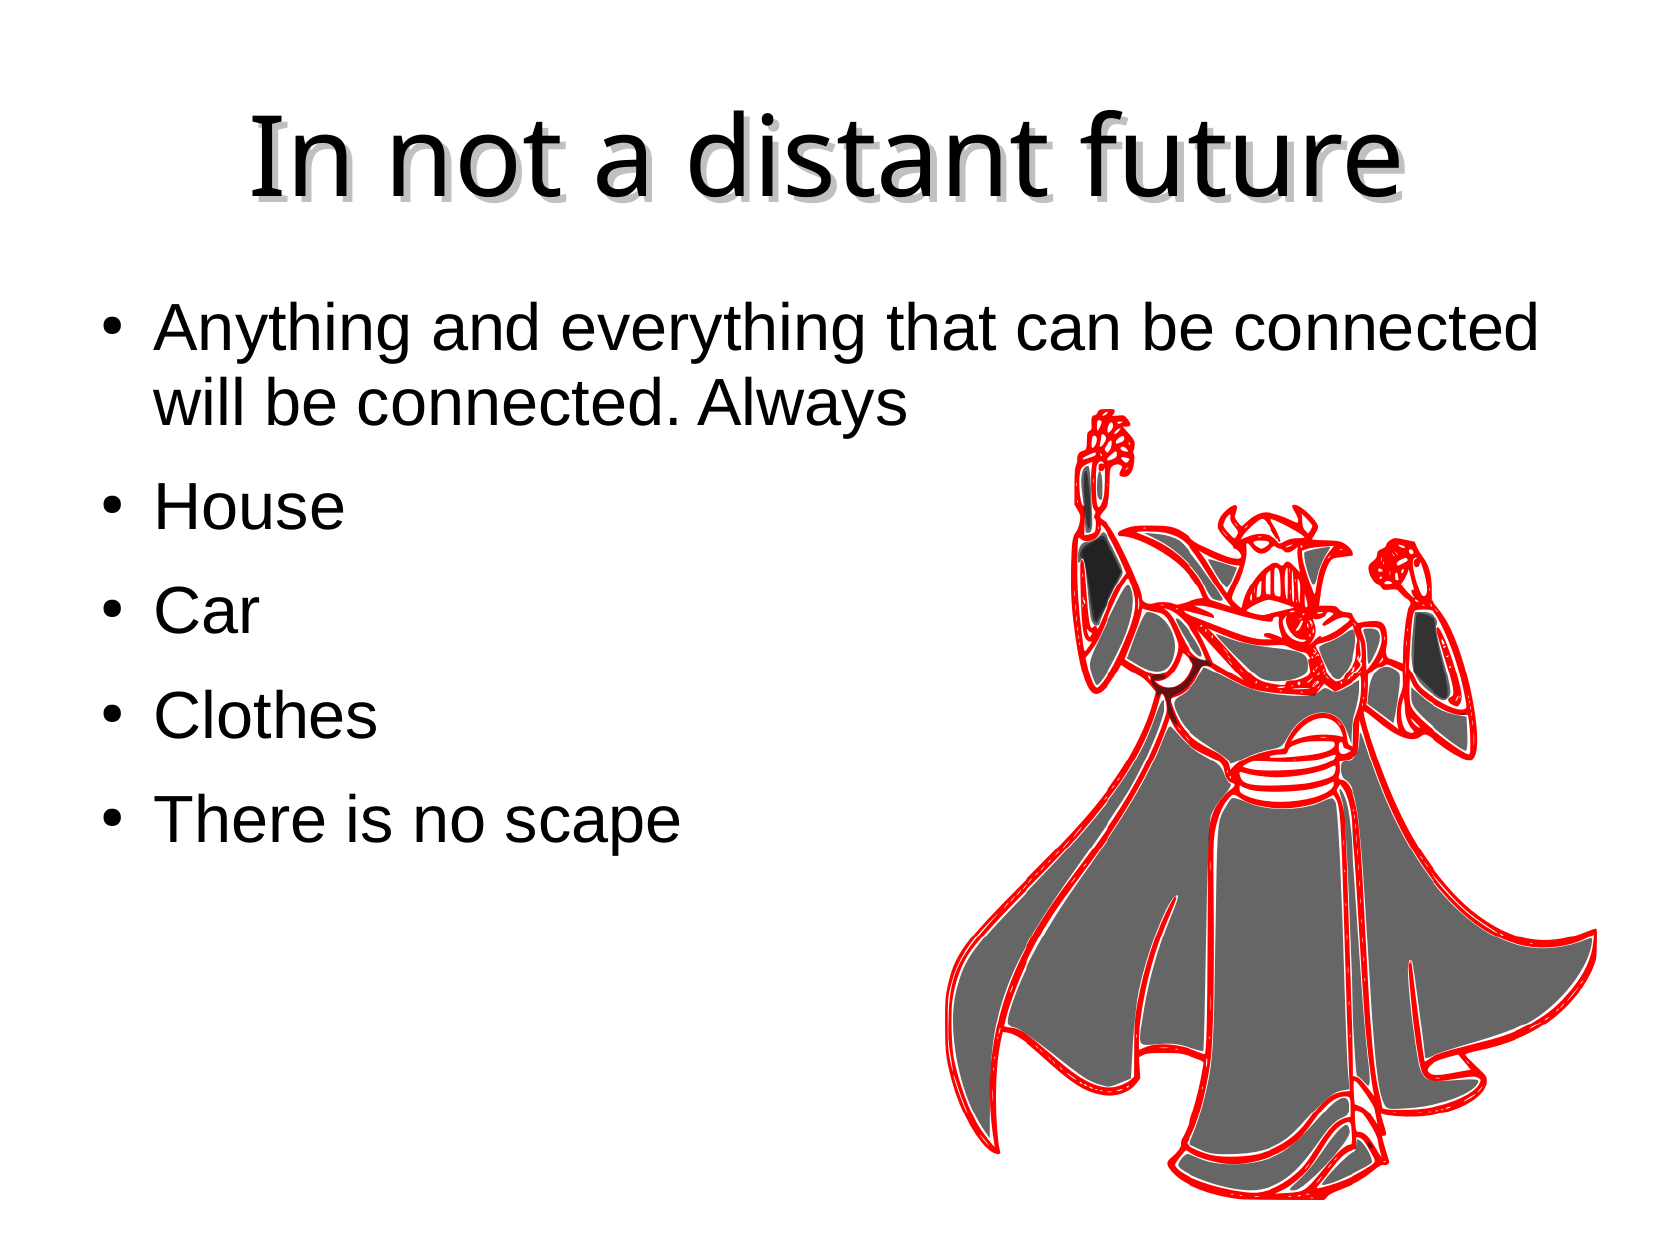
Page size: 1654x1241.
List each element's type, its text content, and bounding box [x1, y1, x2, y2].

list Anything and everything that can be connected will be connected. Always House Car Clothes There is no scape [82, 290, 1571, 1010]
picture [945, 409, 1597, 1201]
title In not a distant future [82, 49, 1571, 257]
